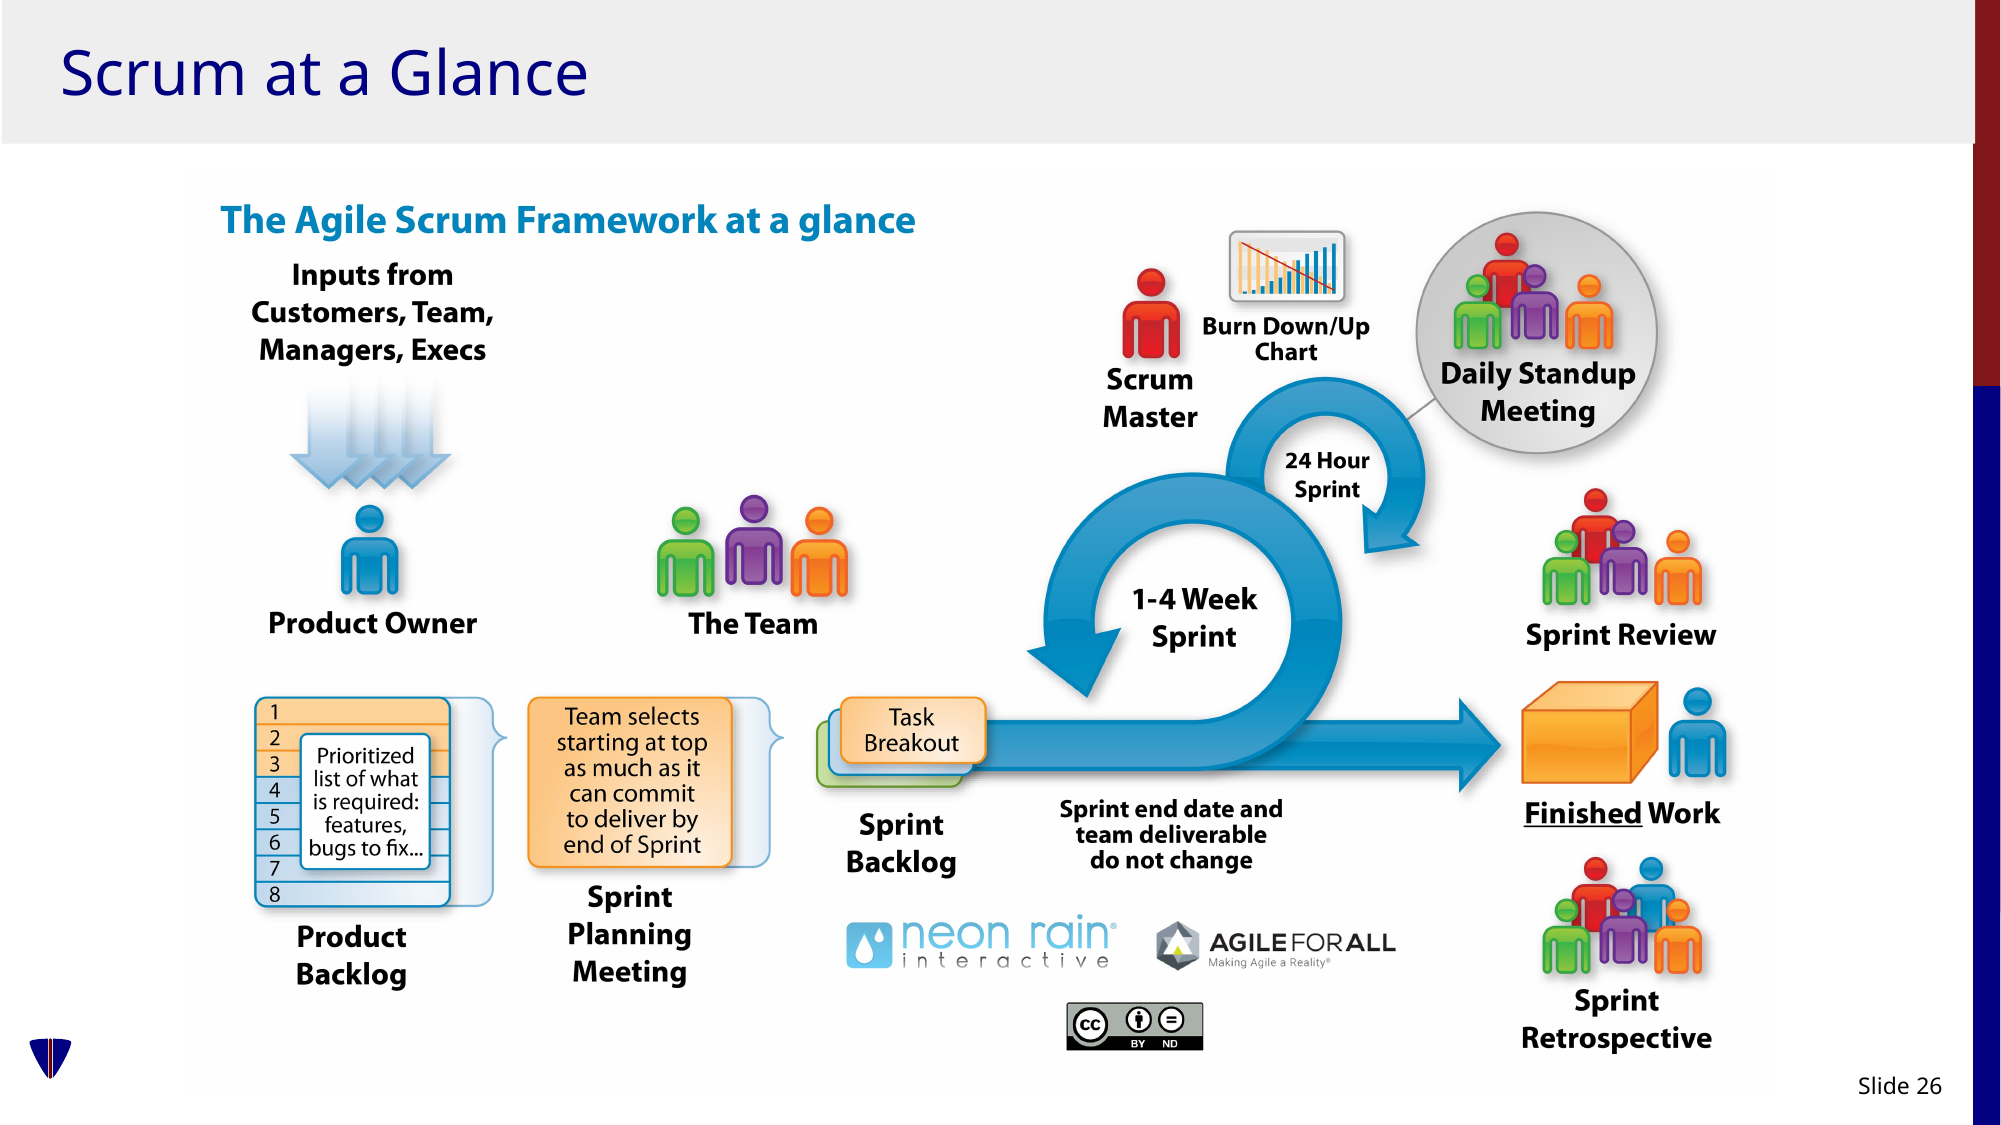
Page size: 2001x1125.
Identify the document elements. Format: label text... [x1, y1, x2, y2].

title Scrum at a Glance [1, 0, 1976, 144]
picture [187, 170, 1772, 1093]
